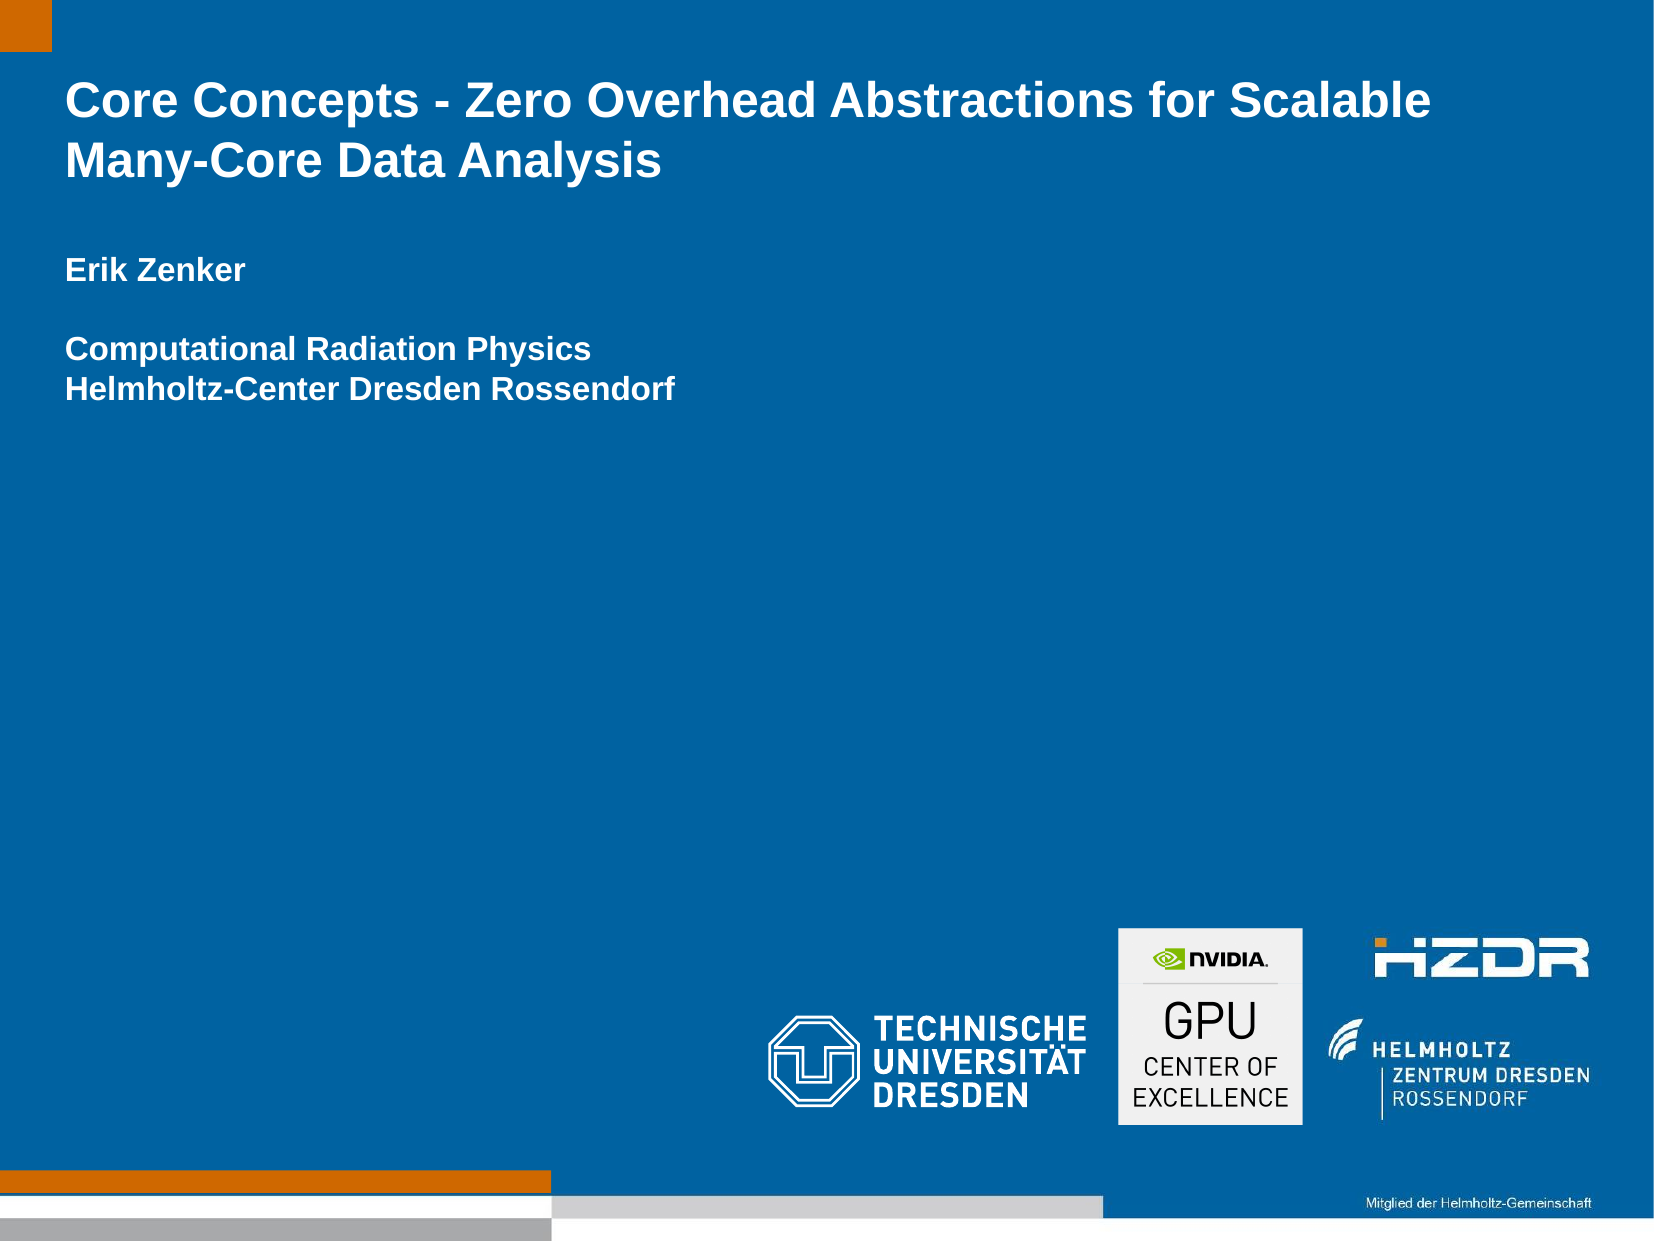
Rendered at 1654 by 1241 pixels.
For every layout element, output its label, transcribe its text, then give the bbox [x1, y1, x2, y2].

text_box Core Concepts - Zero Overhead Abstractions for Scalable Many-Core Data Analysis Erik Zenker Computational Radiation Physics Helmholtz-Center Dresden Rossendorf [64, 67, 1581, 408]
picture [0, 0, 1654, 1241]
